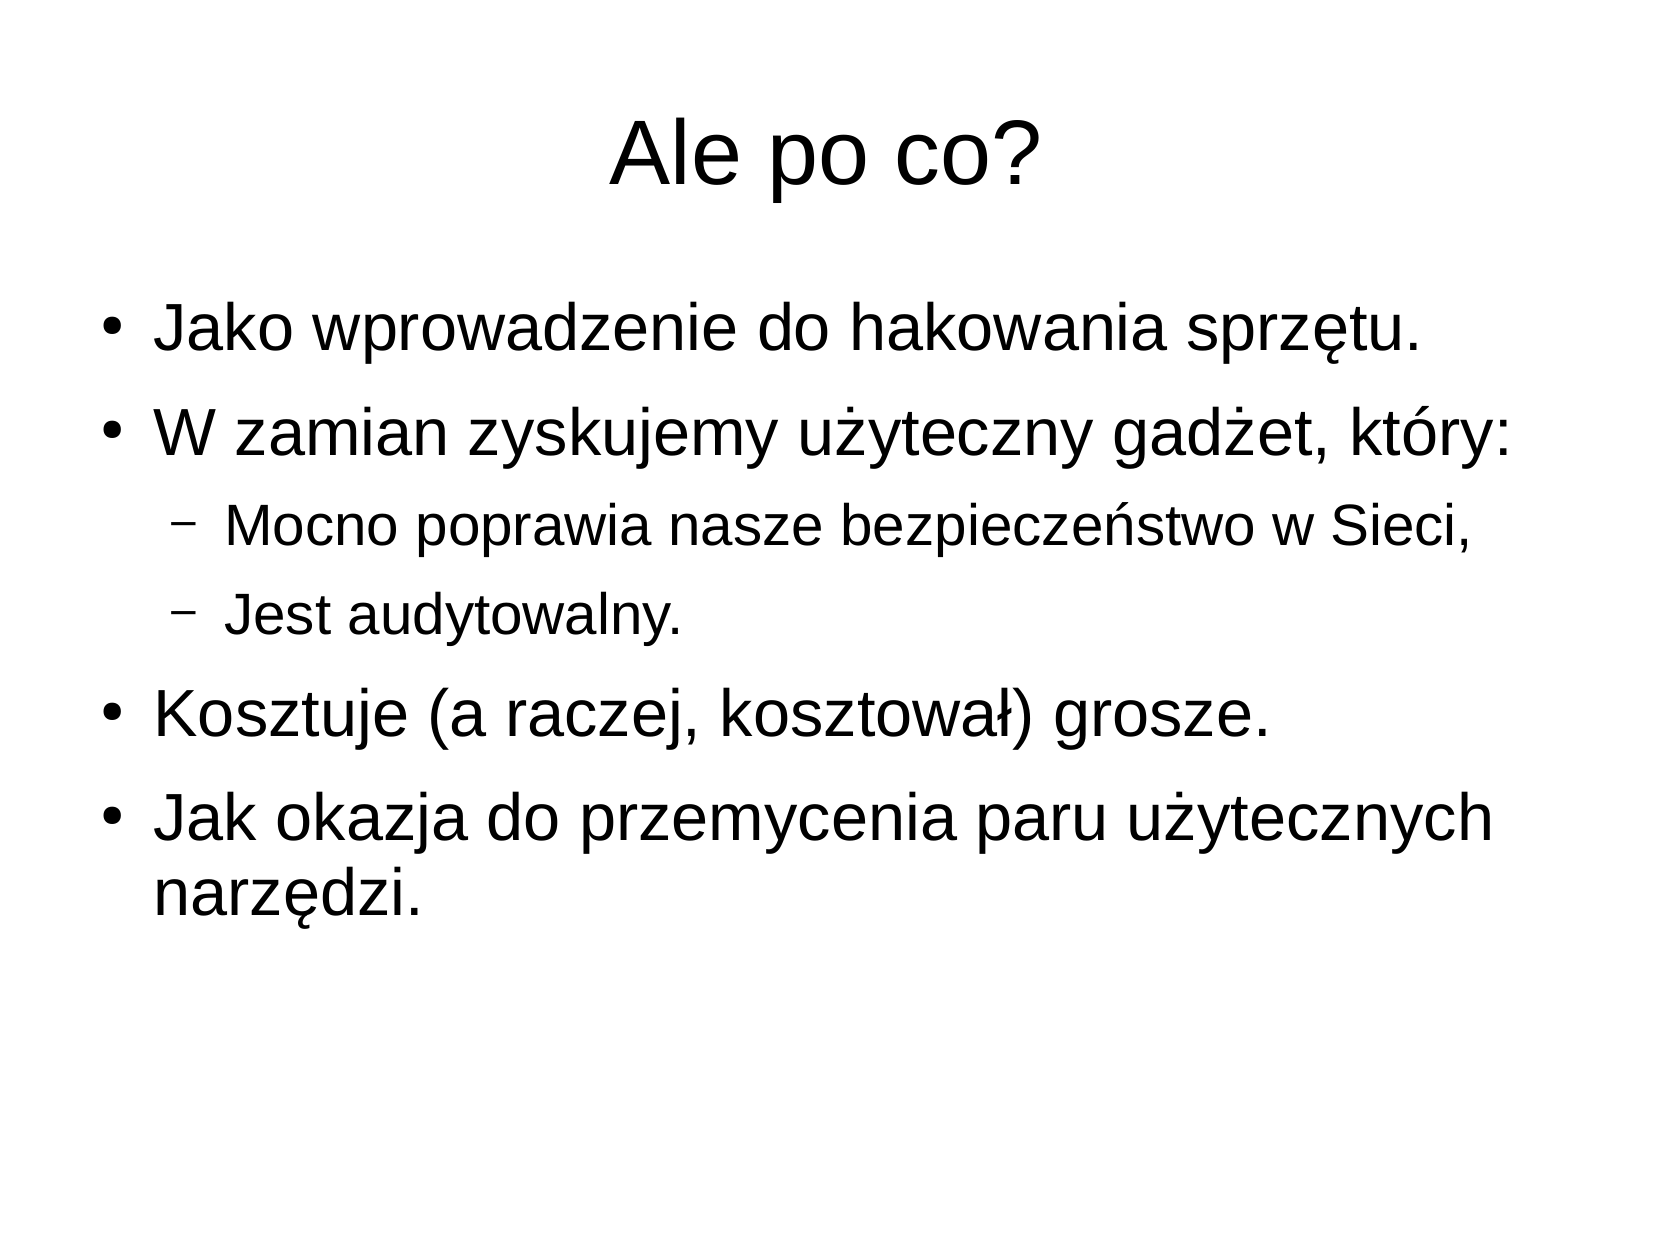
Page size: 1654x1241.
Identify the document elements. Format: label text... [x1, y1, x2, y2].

title Ale po co? [82, 49, 1571, 257]
list Jako wprowadzenie do hakowania sprzętu. W zamian zyskujemy użyteczny gadżet, który: Mocno poprawia nasze bezpieczeństwo w Sieci, Jest audytowalny. Kosztuje (a raczej, kosztował) grosze. Jak okazja do przemycenia paru użytecznych narzędzi. [82, 290, 1571, 1010]
